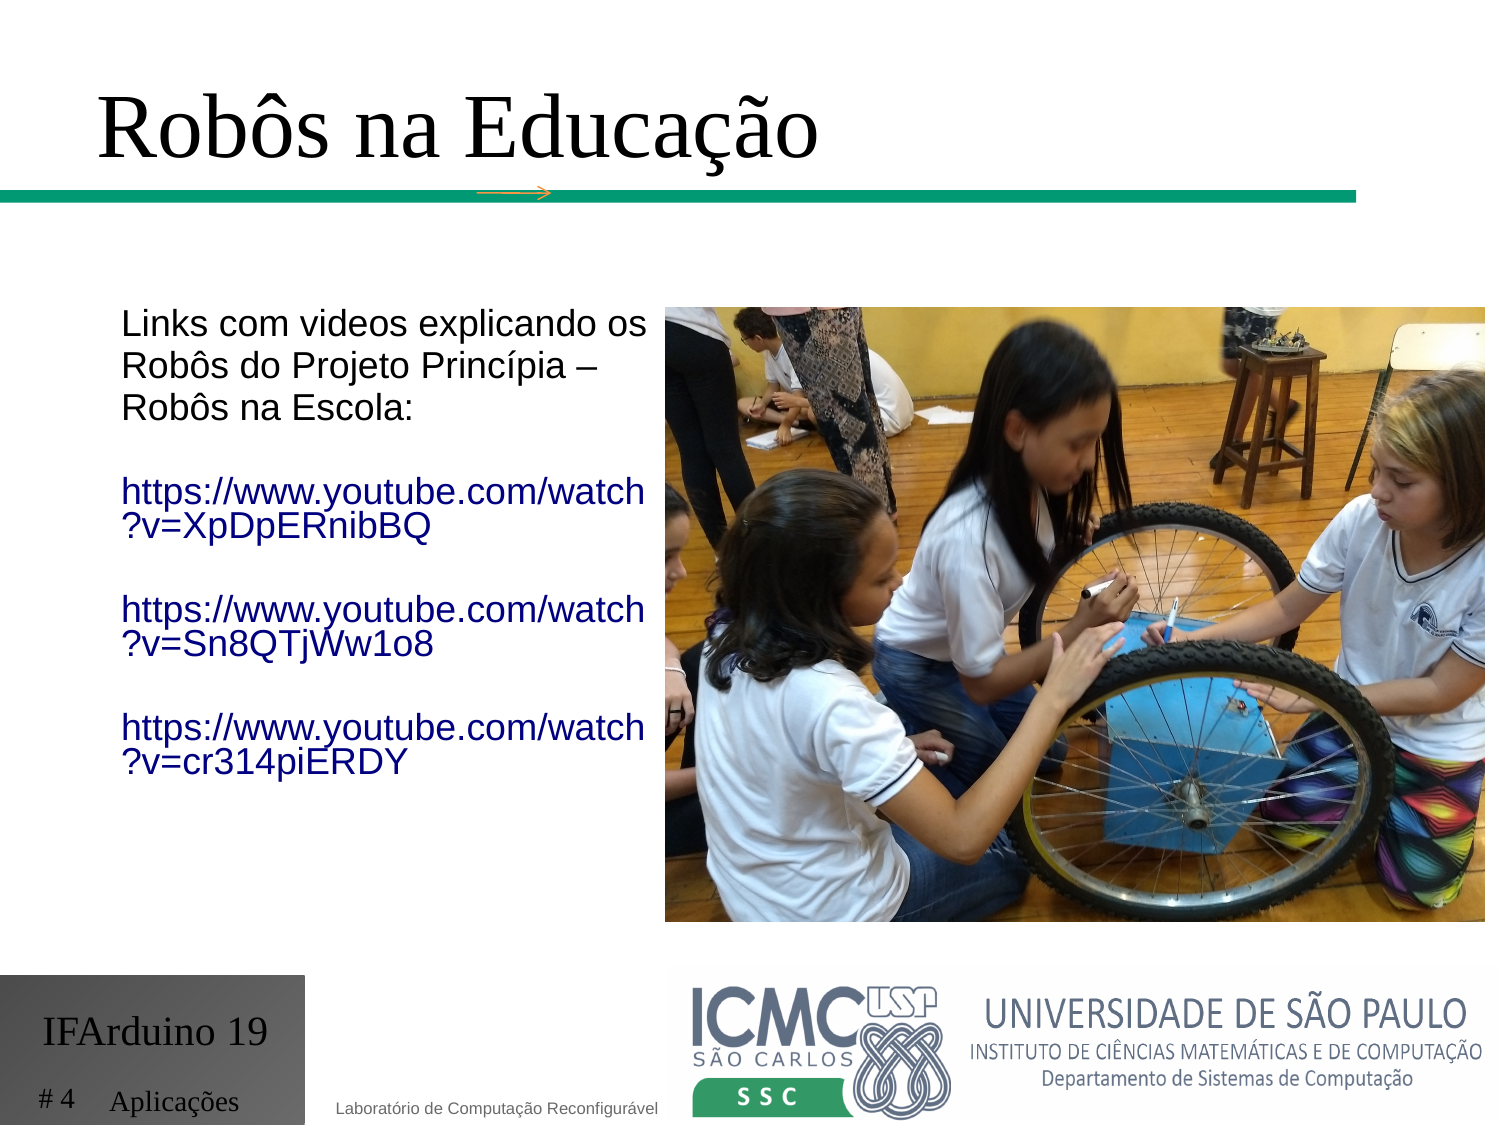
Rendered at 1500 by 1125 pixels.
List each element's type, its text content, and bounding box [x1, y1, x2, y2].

text_box Links com videos explicando os Robôs do Projeto Princípia – Robôs na Escola: https://www.youtube.com/watch?v=XpDpERnibBQ https://www.youtube.com/watch?v=Sn8QTjWw1o8 https://www.youtube.com/watch?v=cr314piERDY [106, 295, 674, 730]
text_box Aplicações [94, 1074, 255, 1125]
text_box Robôs na Educação [81, 0, 1357, 242]
picture [665, 307, 1485, 922]
slide_number # <number> [23, 1071, 164, 1119]
picture [667, 964, 1500, 1121]
